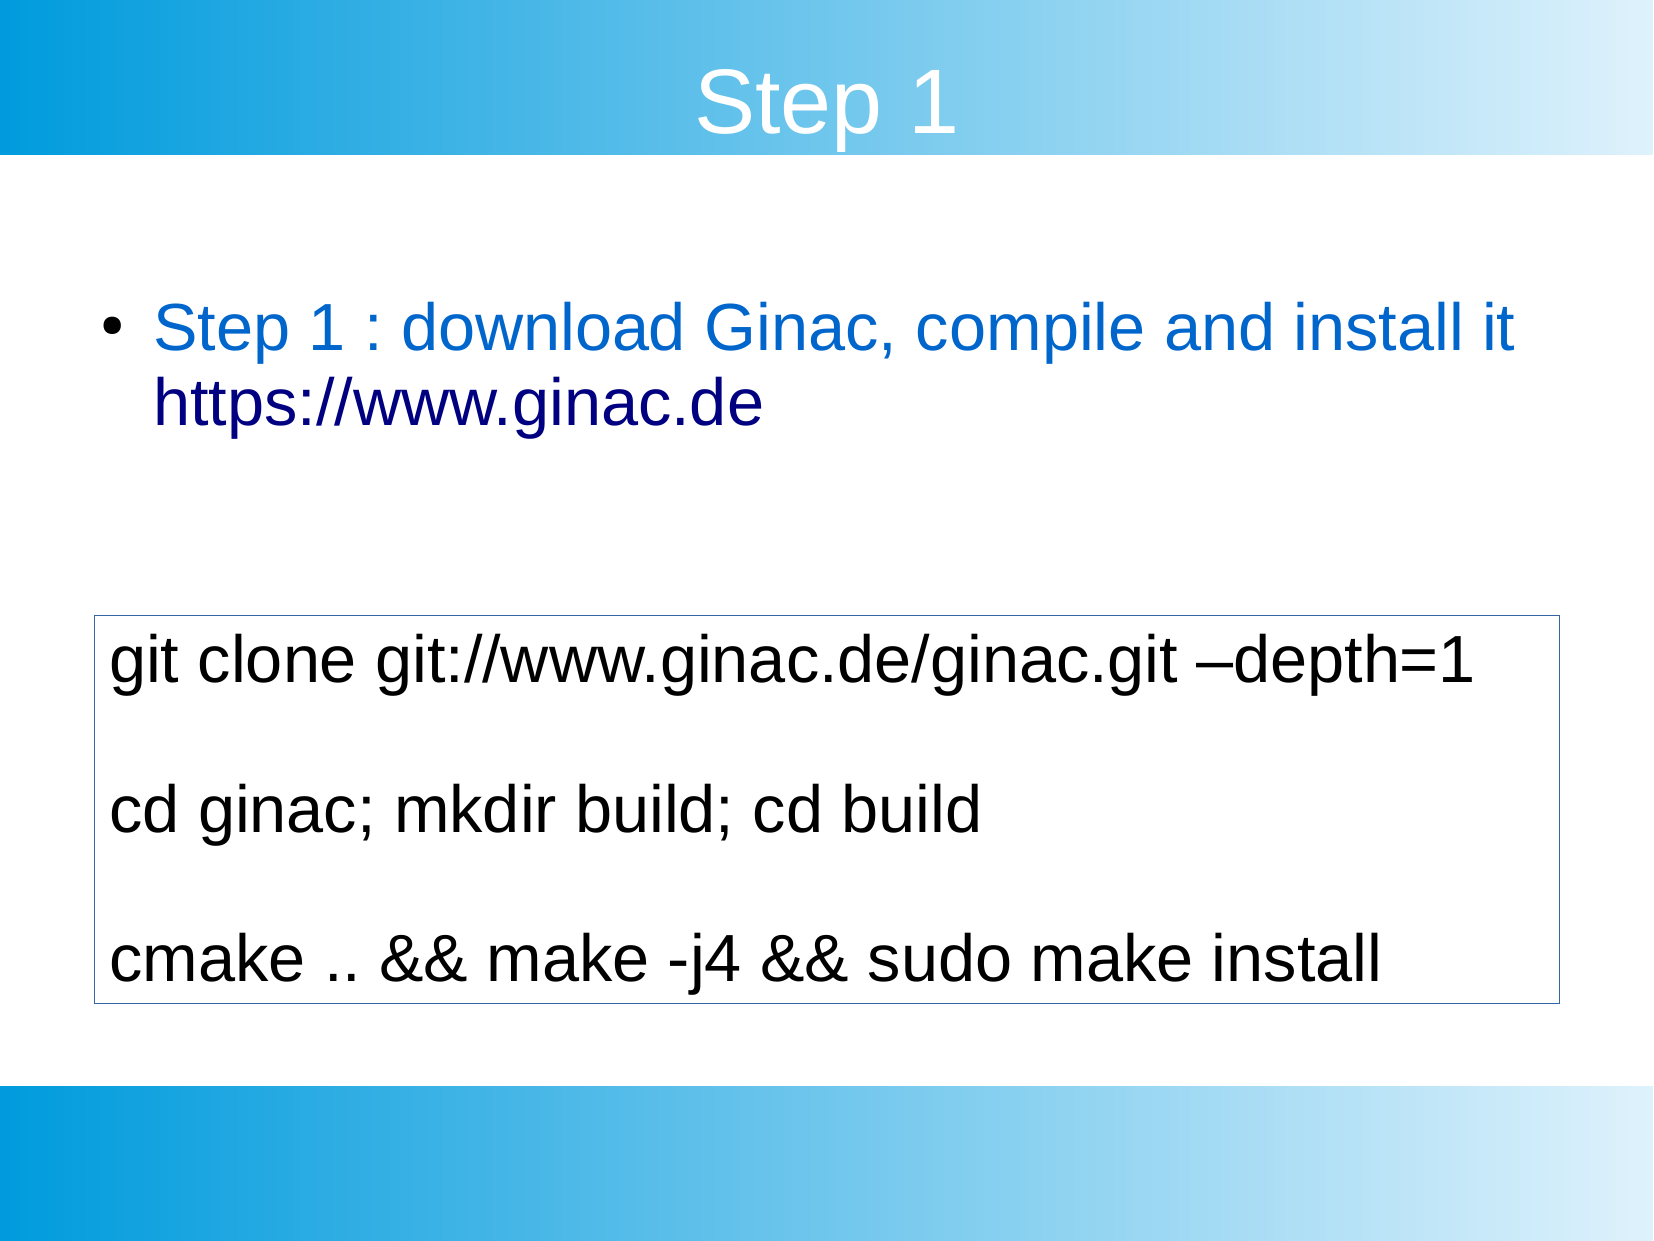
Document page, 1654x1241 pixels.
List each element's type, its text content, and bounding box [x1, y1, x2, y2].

text_box git clone git://www.ginac.de/ginac.git –depth=1 cd ginac; mkdir build; cd build cmake .. && make -j4 && sudo make install [94, 615, 1560, 1004]
title Step 1 [82, 49, 1571, 155]
list Step 1 : download Ginac, compile and install it https://www.ginac.de [82, 290, 1571, 473]
